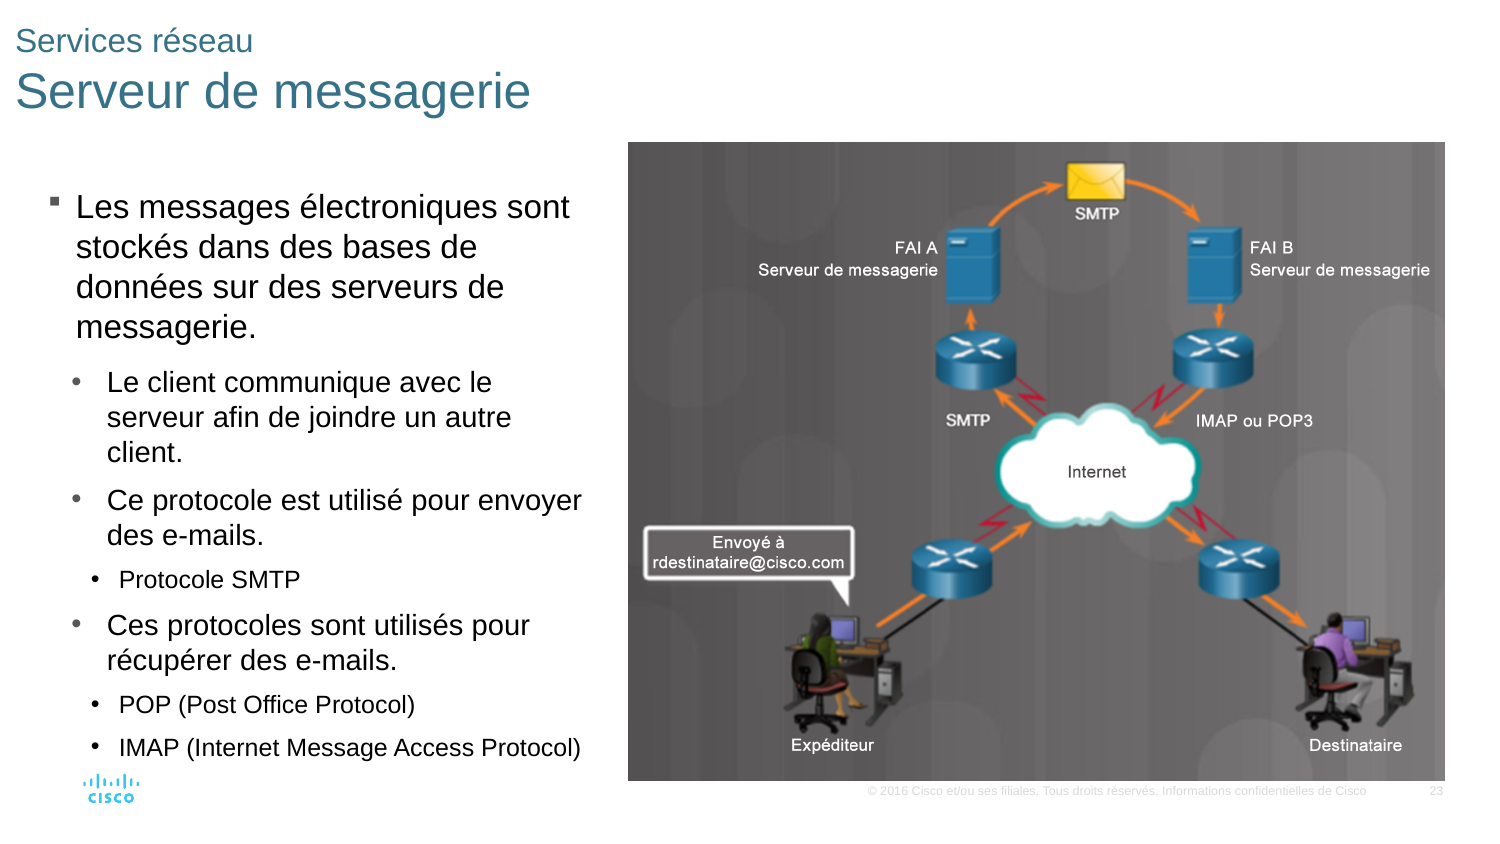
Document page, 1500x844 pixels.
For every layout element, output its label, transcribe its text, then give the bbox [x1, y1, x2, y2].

picture [628, 142, 1445, 781]
list Les messages électroniques sont stockés dans des bases de données sur des serveurs de messagerie. Le client communique avec le serveur afin de joindre un autre client. Ce protocole est utilisé pour envoyer des e-mails. Protocole SMTP Ces protocoles sont utilisés pour récupérer des e-mails. POP (Post Office Protocol) IMAP (Internet Message Access Protocol) [32, 177, 616, 651]
title Services réseau Serveur de messagerie [0, 6, 1500, 131]
